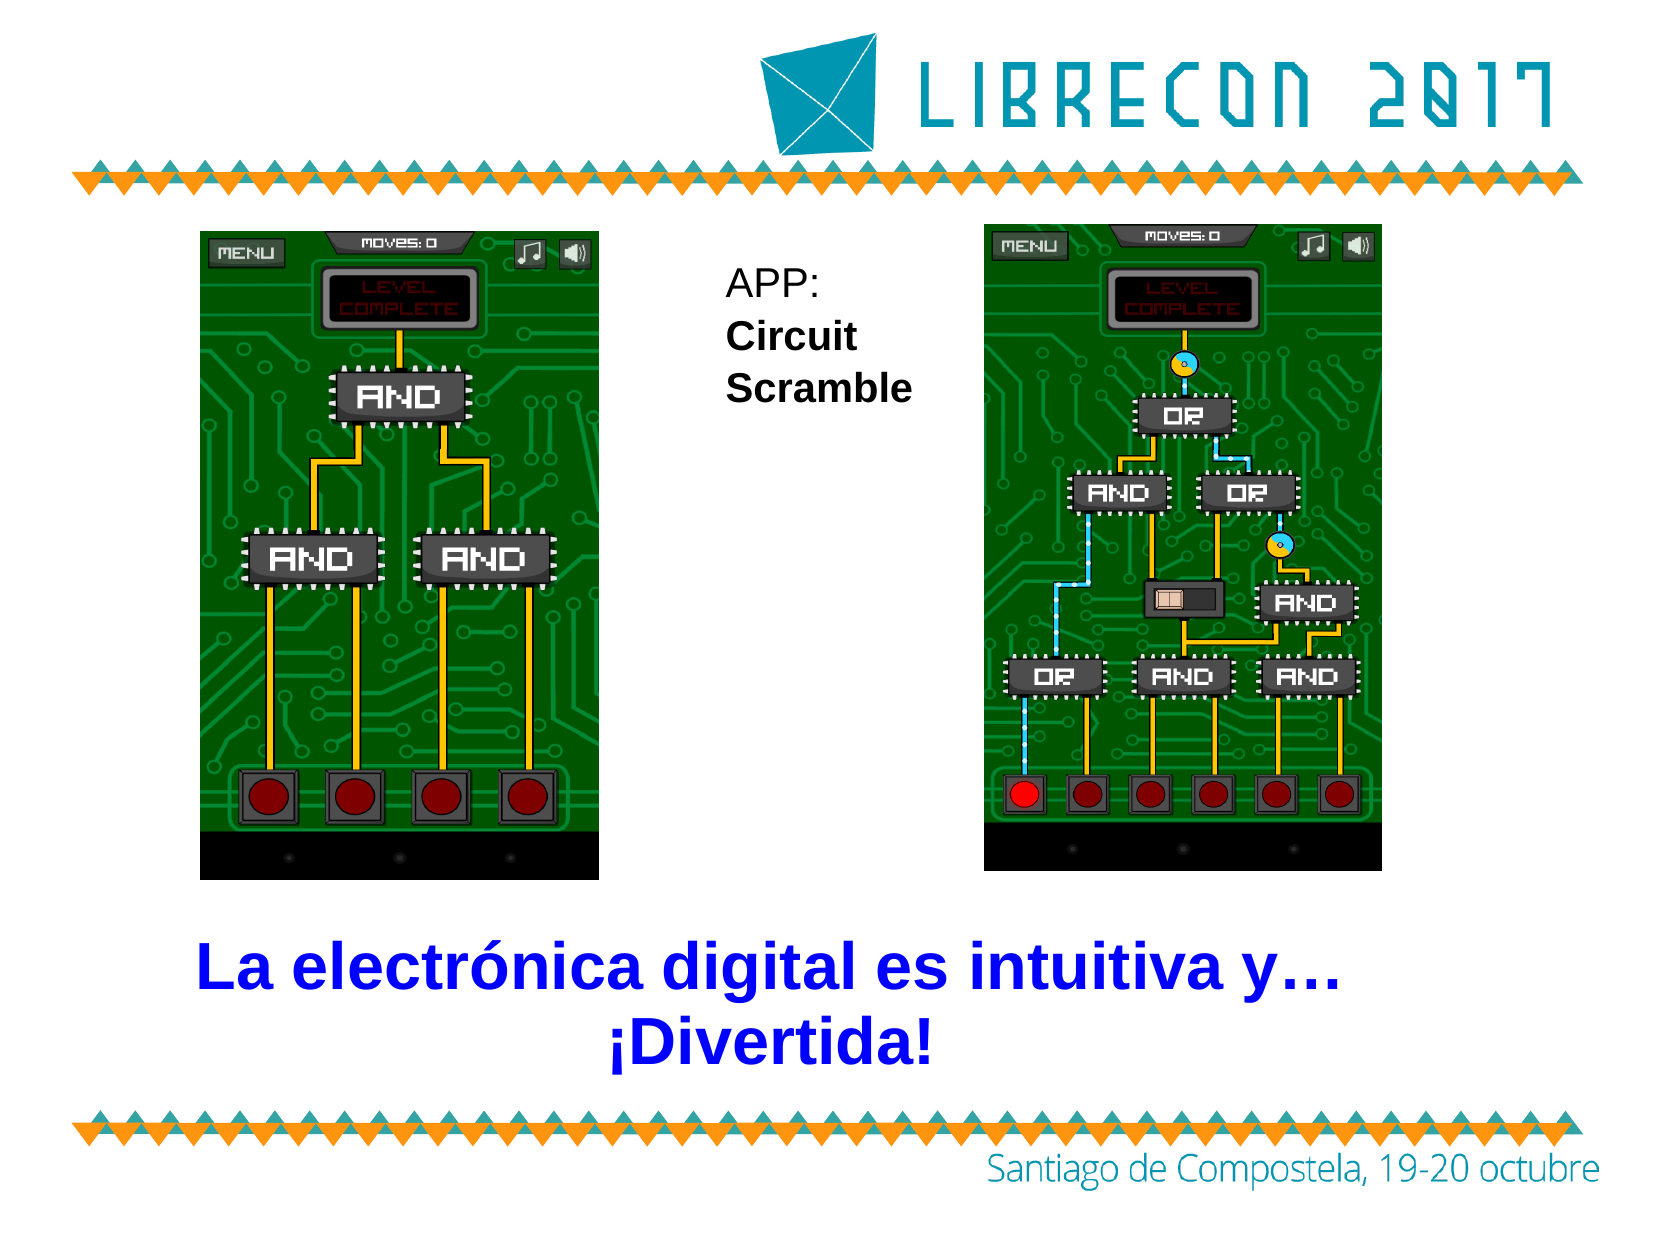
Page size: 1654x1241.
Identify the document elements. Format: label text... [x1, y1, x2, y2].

picture [200, 231, 599, 880]
text_box APP: Circuit Scramble [675, 252, 934, 438]
picture [968, 1133, 1617, 1199]
text_box La electrónica digital es intuitiva y… ¡Divertida! [149, 922, 1394, 1087]
picture [744, 13, 1571, 164]
picture [984, 224, 1382, 872]
